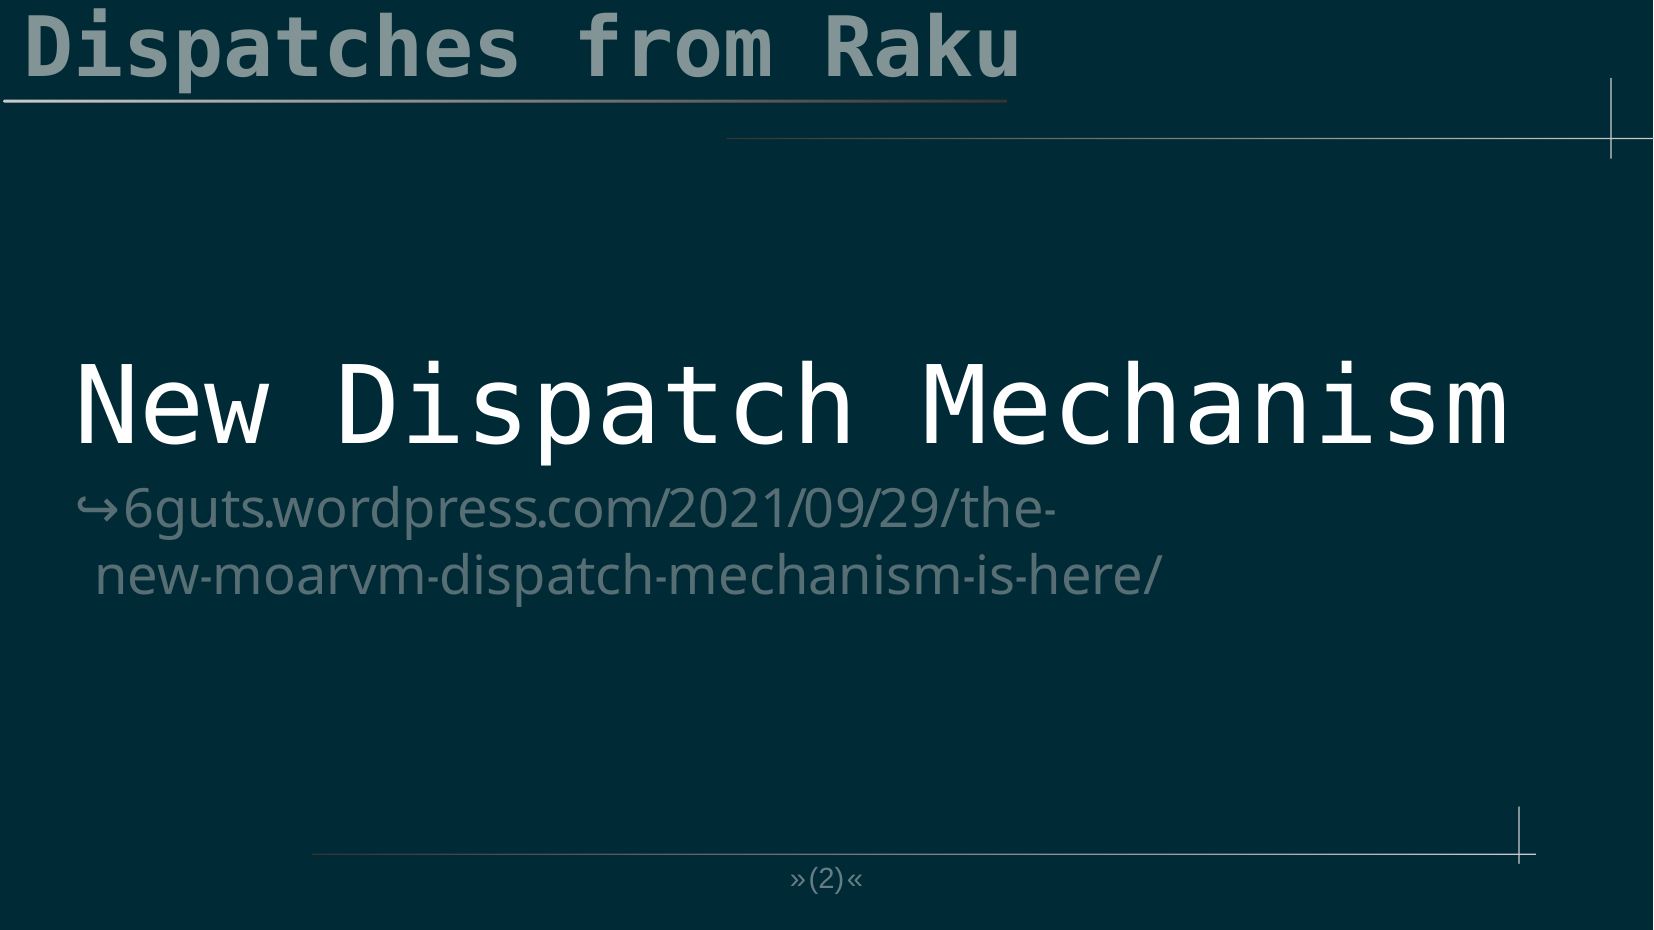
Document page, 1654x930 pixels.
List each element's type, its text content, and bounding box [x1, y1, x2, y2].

list New Dispatch Mechanism ↪ 6guts.wordpress.com/2021/0 9/29/the- new-moarvm-dispatch-mechanism-is-here/ [3, 195, 1650, 735]
title Dispatches from Raku [23, 0, 1588, 102]
